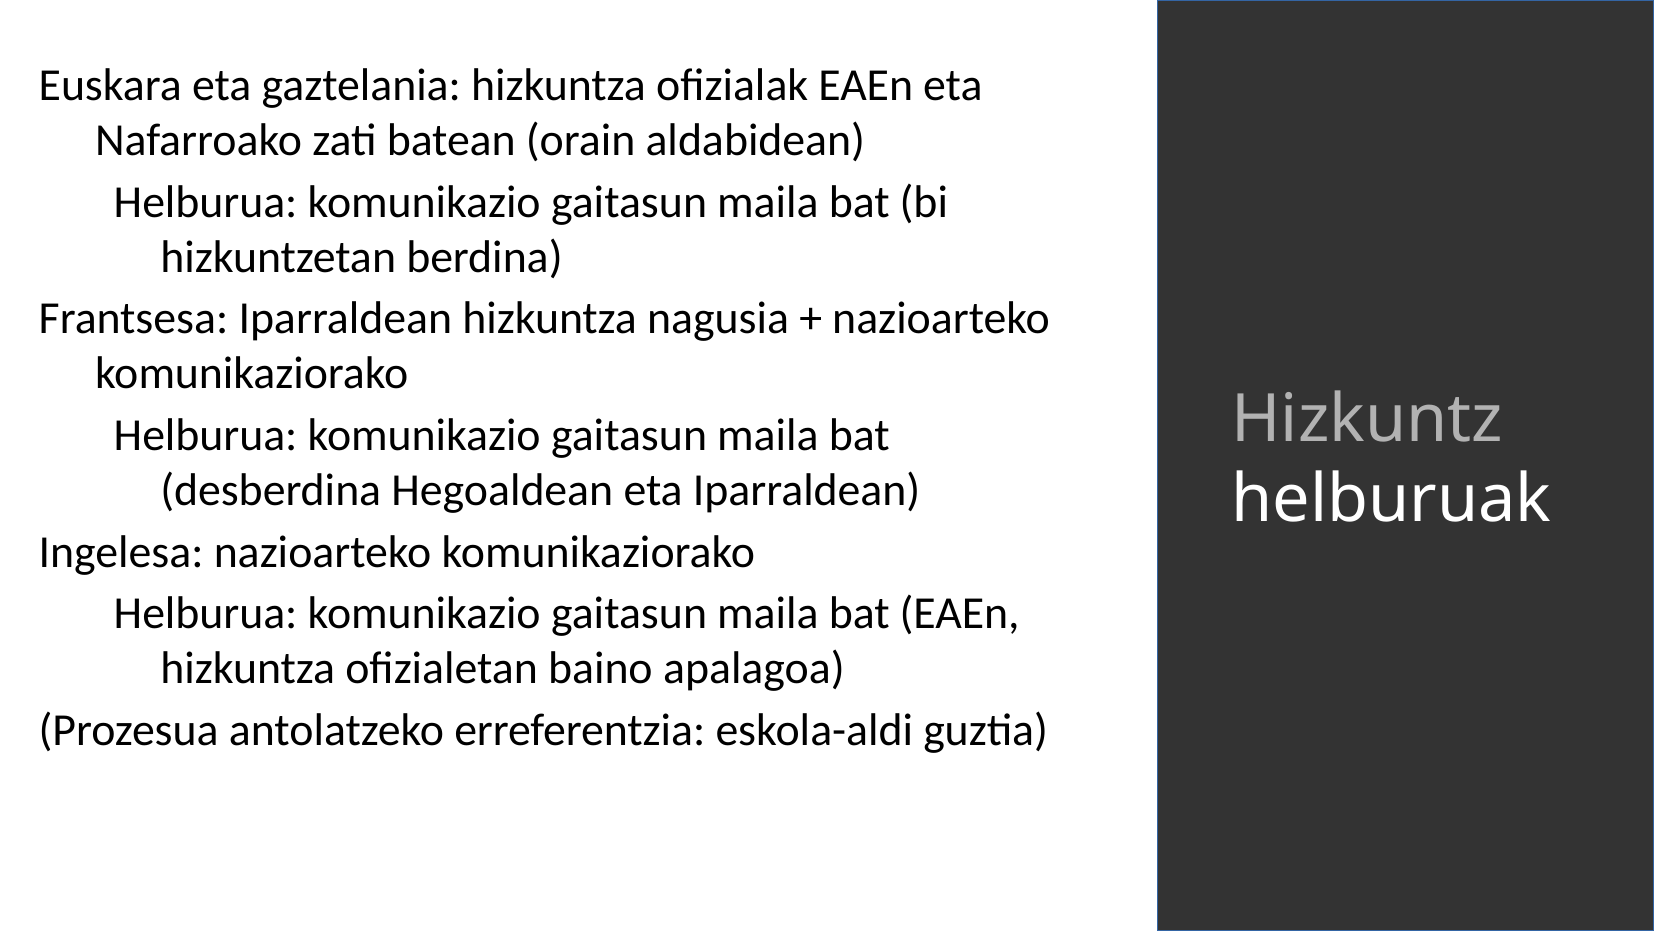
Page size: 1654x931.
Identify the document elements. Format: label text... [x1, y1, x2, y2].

list Euskara eta gaztelania: hizkuntza ofizialak EAEn eta Nafarroako zati batean (orain aldabidean) Helburua: komunikazio gaitasun maila bat (bi hizkuntzetan berdina) Frantsesa: Iparraldean hizkuntza nagusia + nazioarteko komunikaziorako Helburua: komunikazio gaitasun maila bat (desberdina Hegoaldean eta Iparraldean) Ingelesa: nazioarteko komunikaziorako Helburua: komunikazio gaitasun maila bat (EAEn, hizkuntza ofizialetan baino apalagoa) (Prozesua antolatzeko erreferentzia: eskola-aldi guztia) [23, 47, 1111, 850]
title Hizkuntz helburuak [1216, 47, 1619, 862]
